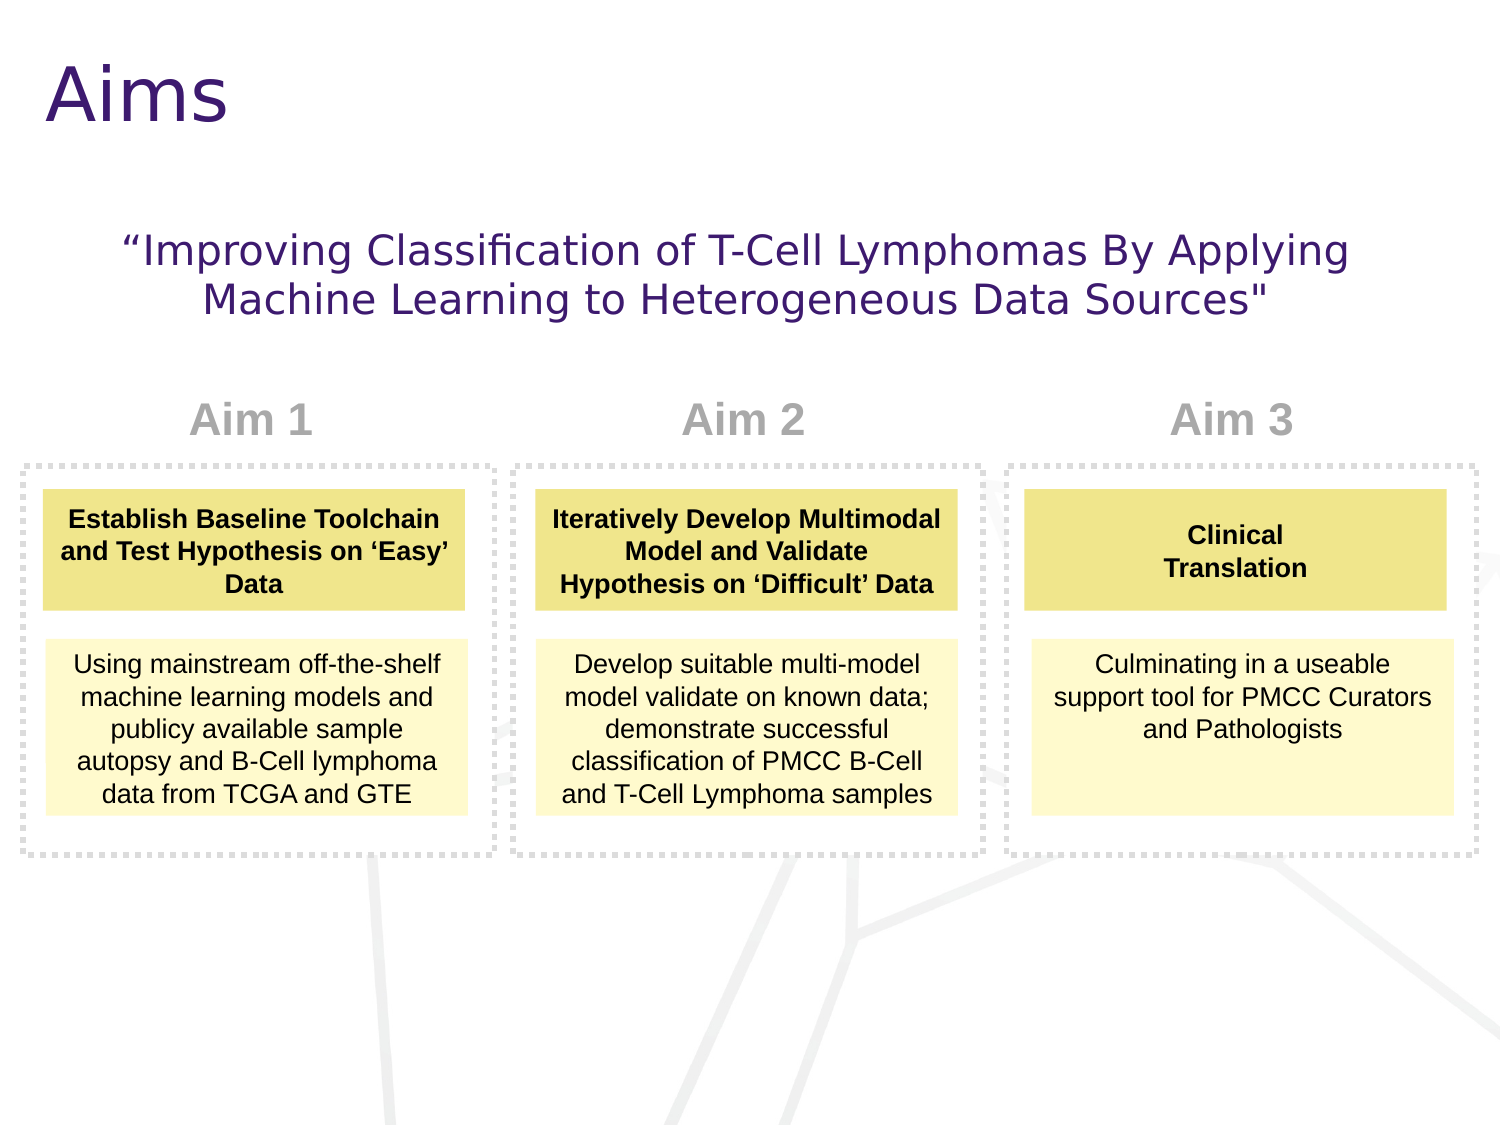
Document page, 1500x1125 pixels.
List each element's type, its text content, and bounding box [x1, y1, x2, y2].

text_box Aim 1 [173, 382, 351, 449]
text_box [512, 465, 983, 856]
text_box Establish Baseline Toolchain and Test Hypothesis on ‘Easy’ Data [42, 489, 465, 611]
text_box Using mainstream off-the-shelf machine learning models and publicy available sample autopsy and B-Cell lymphoma data from TCGA and GTE [45, 638, 468, 816]
text_box Develop suitable multi-model model validate on known data; demonstrate successful classification of PMCC B-Cell and T-Cell Lymphoma samples [535, 638, 958, 816]
title Aims [45, 33, 1392, 157]
picture [0, 0, 1500, 1125]
text_box [22, 465, 495, 855]
text_box Clinical Translation [1024, 489, 1447, 611]
text_box Culminating in a useable support tool for PMCC Curators and Pathologists [1031, 638, 1454, 816]
text_box Aim 3 [1154, 381, 1313, 448]
text_box Aim 2 [666, 382, 847, 449]
text_box “Improving Classification of T-Cell Lymphomas By Applying Machine Learning to Heterogeneous Data Sources" [66, 219, 1405, 338]
text_box [1006, 465, 1477, 856]
text_box Iteratively Develop Multimodal Model and Validate Hypothesis on ‘Difficult’ Data [535, 489, 958, 611]
